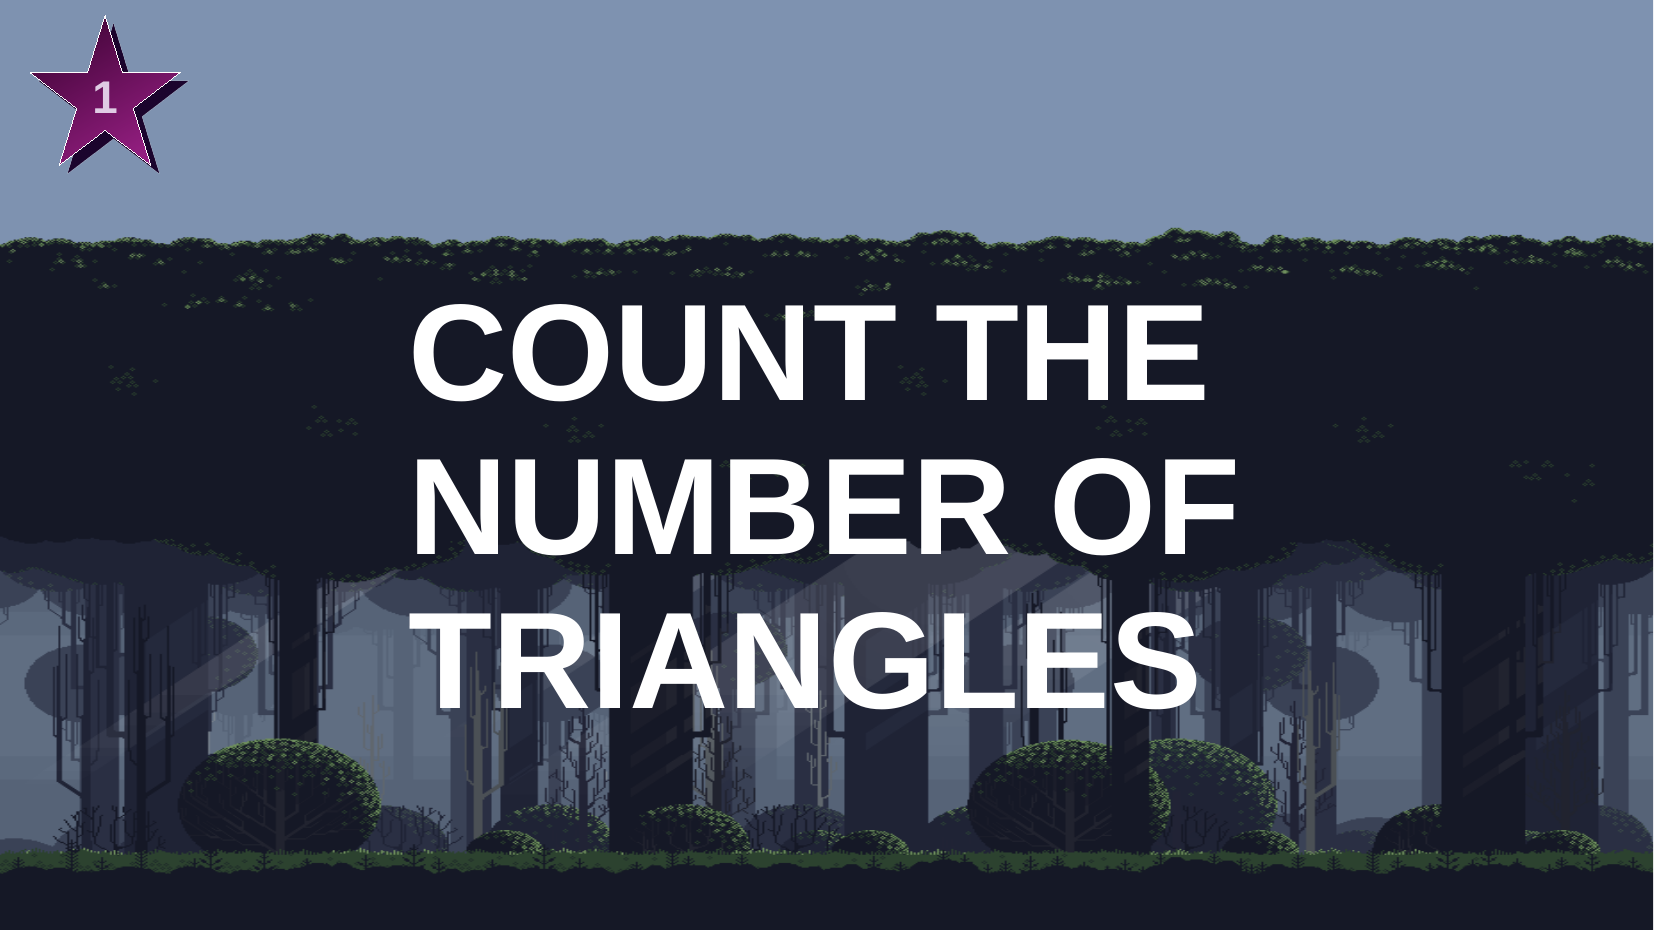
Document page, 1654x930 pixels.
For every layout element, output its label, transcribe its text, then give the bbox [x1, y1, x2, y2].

text_box 1 [30, 15, 181, 166]
picture [0, 0, 1654, 930]
text_box COUNT THE NUMBER OF TRIANGLES [393, 268, 1260, 745]
